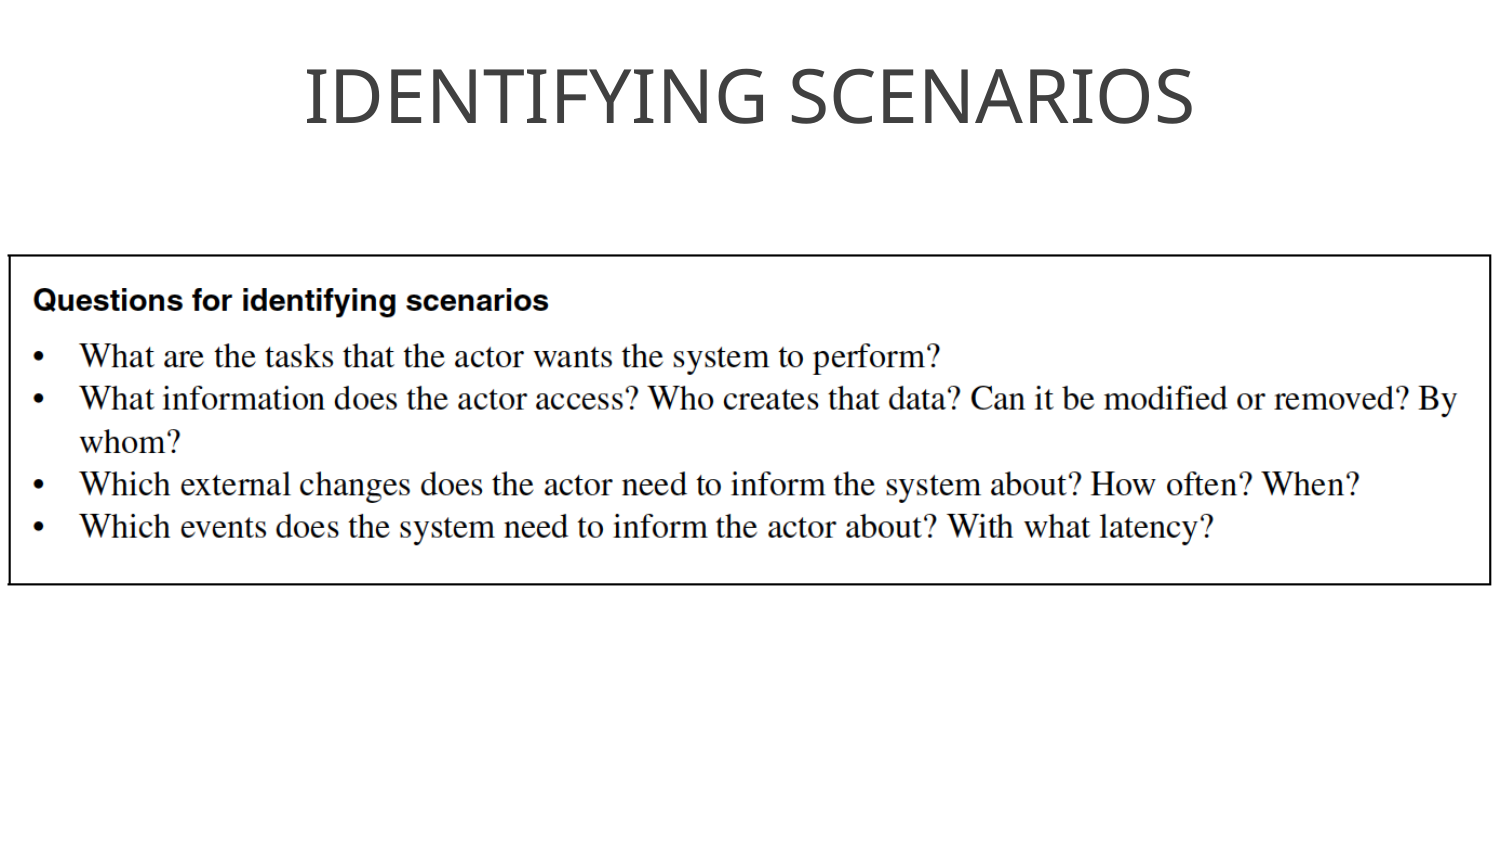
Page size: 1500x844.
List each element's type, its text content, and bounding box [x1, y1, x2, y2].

title Identifying scenarios [75, 23, 1425, 164]
picture [0, 249, 1500, 592]
